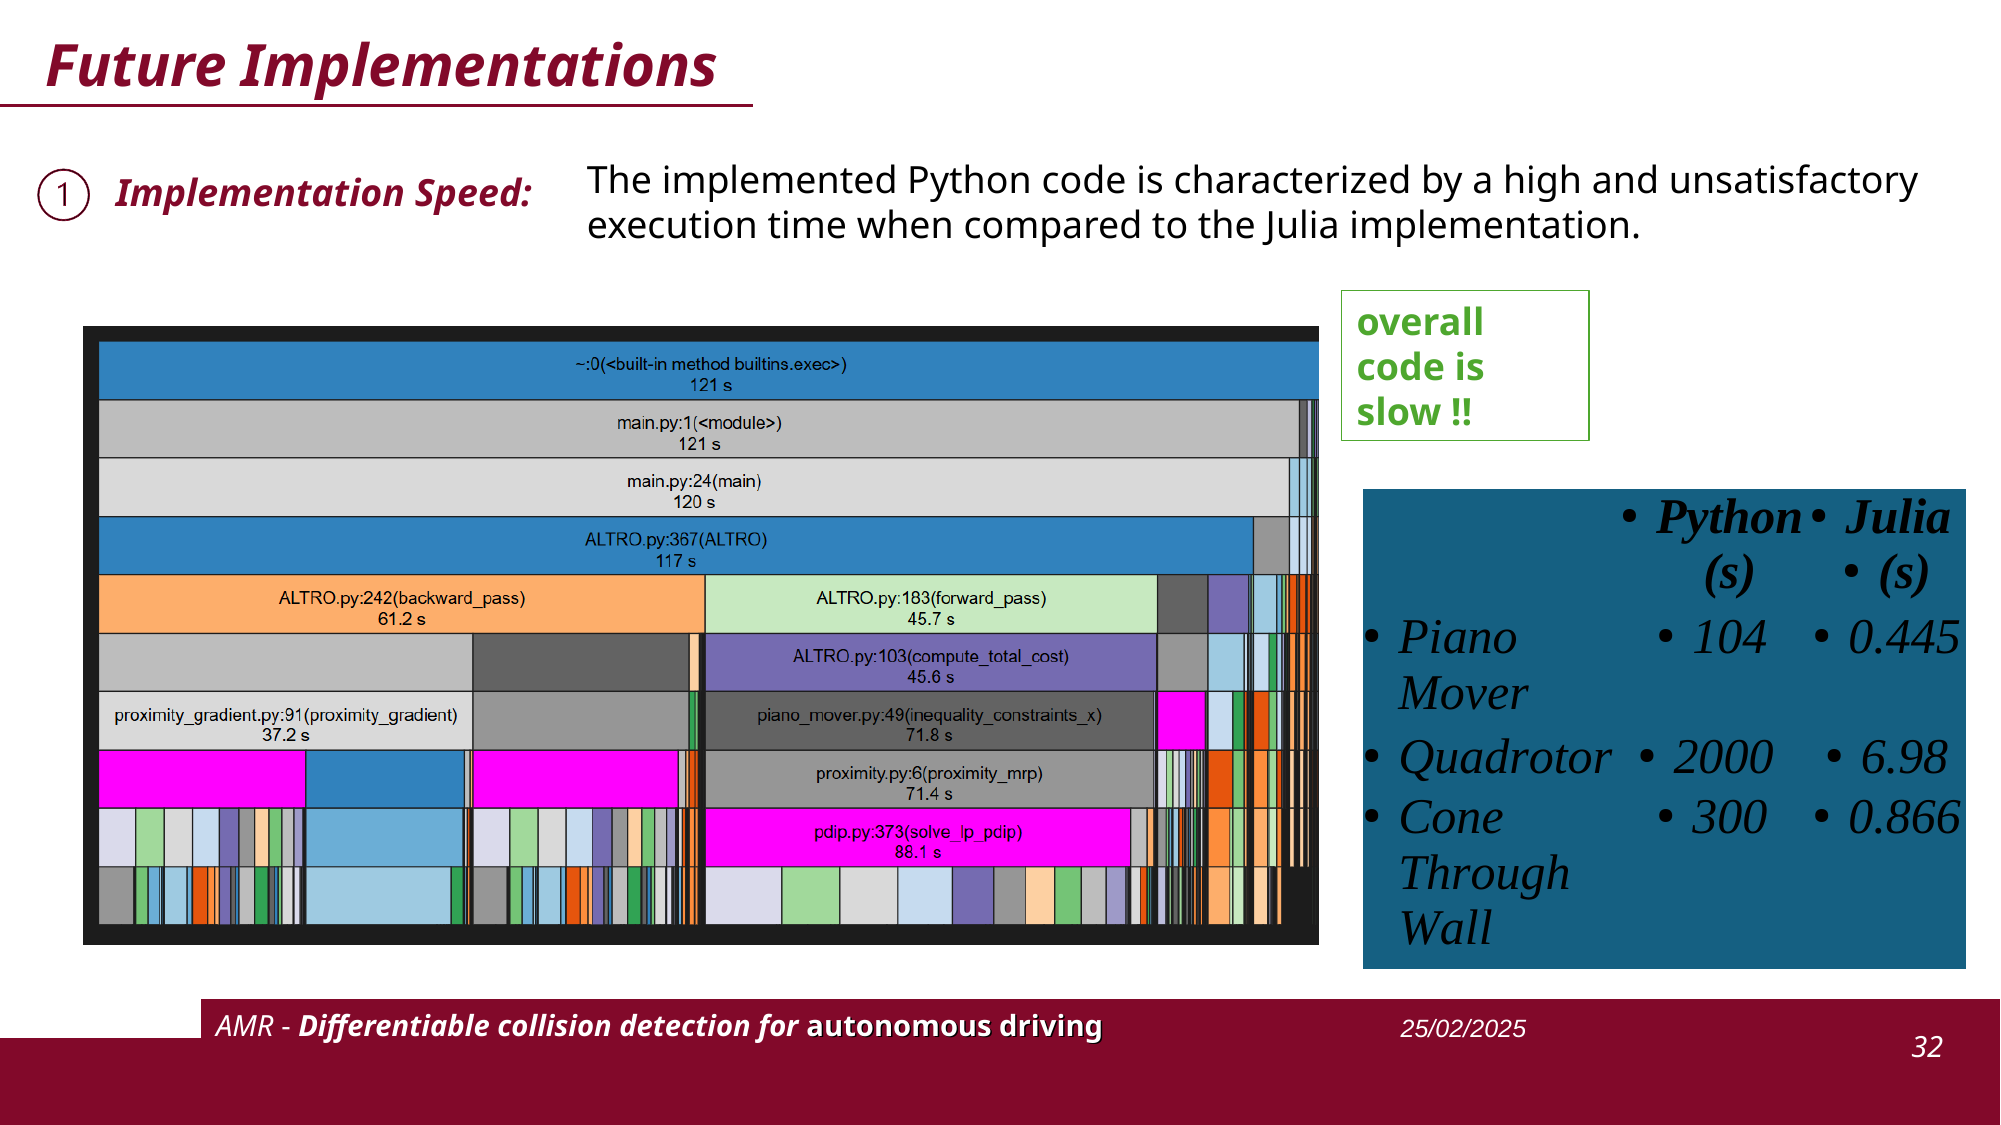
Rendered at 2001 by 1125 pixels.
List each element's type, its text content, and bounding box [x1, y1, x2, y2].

table_cell 2000 [1616, 729, 1808, 789]
table_cell Quadrotor [1363, 729, 1616, 789]
text_box The implemented Python code is characterized by a high and unsatisfactory execution time when compared to the Julia implementation. [571, 148, 1937, 255]
text_box [0, 999, 2000, 1125]
text_box 32 [1896, 1020, 1966, 1072]
table_header Julia (s) [1808, 489, 1966, 609]
table_cell Piano Mover [1363, 609, 1616, 729]
table_cell 0.866 [1808, 789, 1966, 969]
text_box Implementation Speed: [100, 161, 568, 223]
text_box Future Implementations [30, 20, 1229, 107]
table_cell 104 [1616, 609, 1808, 729]
table_cell 0.445 [1808, 609, 1966, 729]
table_cell 300 [1616, 789, 1808, 969]
text_box AMR - Differentiable collision detection for autonomous driving [201, 999, 1202, 1051]
text_box overall code is slow !! [1341, 290, 1589, 397]
table_header Python (s) [1616, 489, 1808, 609]
text_box 25/02/2025 [1385, 1004, 1589, 1050]
table_cell 6.98 [1808, 729, 1966, 789]
table_header [1363, 489, 1616, 609]
table_cell Cone Through Wall [1363, 789, 1616, 969]
picture [83, 326, 1319, 945]
picture [30, 161, 97, 229]
